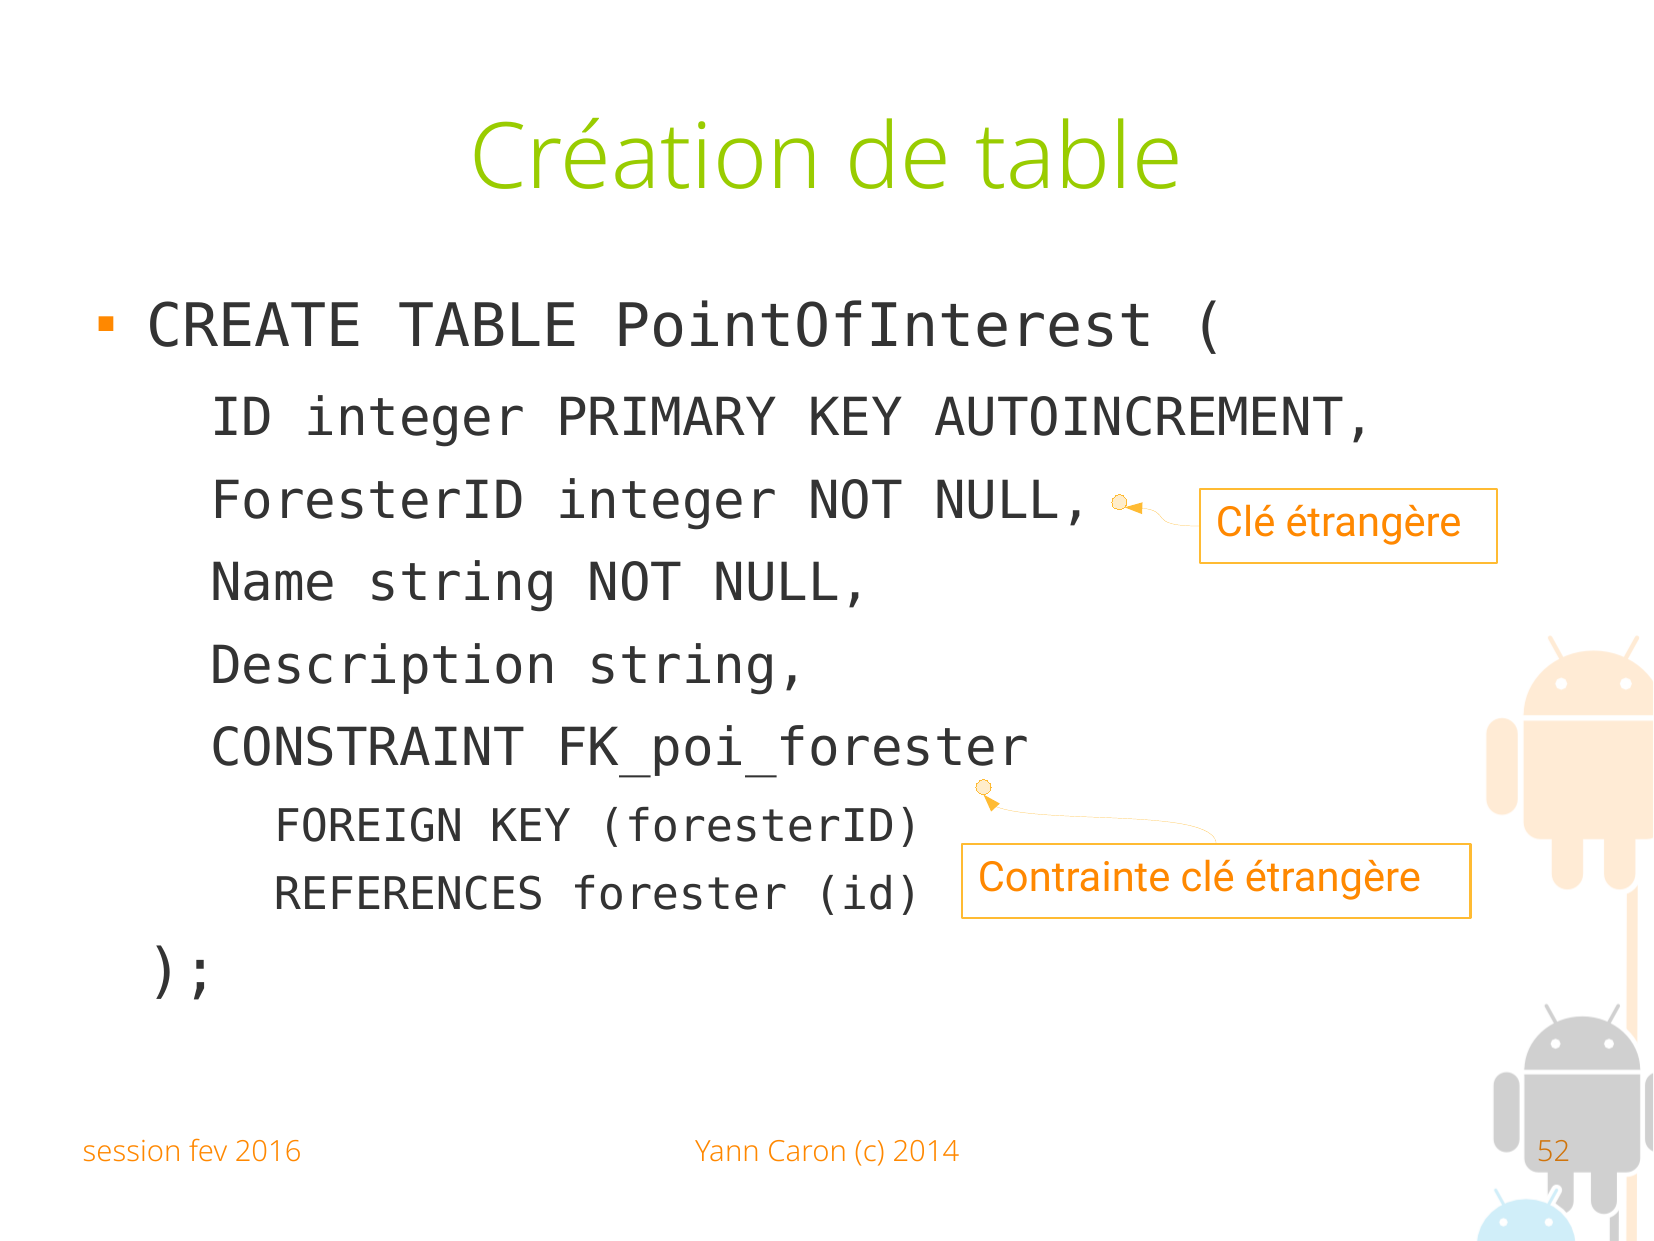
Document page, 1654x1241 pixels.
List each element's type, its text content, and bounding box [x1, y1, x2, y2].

picture [240, 423, 1654, 1241]
text_box [1111, 494, 1127, 510]
text_box Contrainte clé étrangère [962, 844, 1438, 911]
list CREATE TABLE PointOfInterest ( ID integer PRIMARY KEY AUTOINCREMENT, ForesterID integer NOT NULL, Name string NOT NULL, Description string, CONSTRAINT FK_poi_forester FOREIGN KEY (foresterID) REFERENCES forester (id) ); [82, 290, 1571, 1010]
text_box [975, 779, 992, 795]
text_box Clé étrangère [1200, 489, 1478, 556]
title Création de table [82, 49, 1571, 257]
